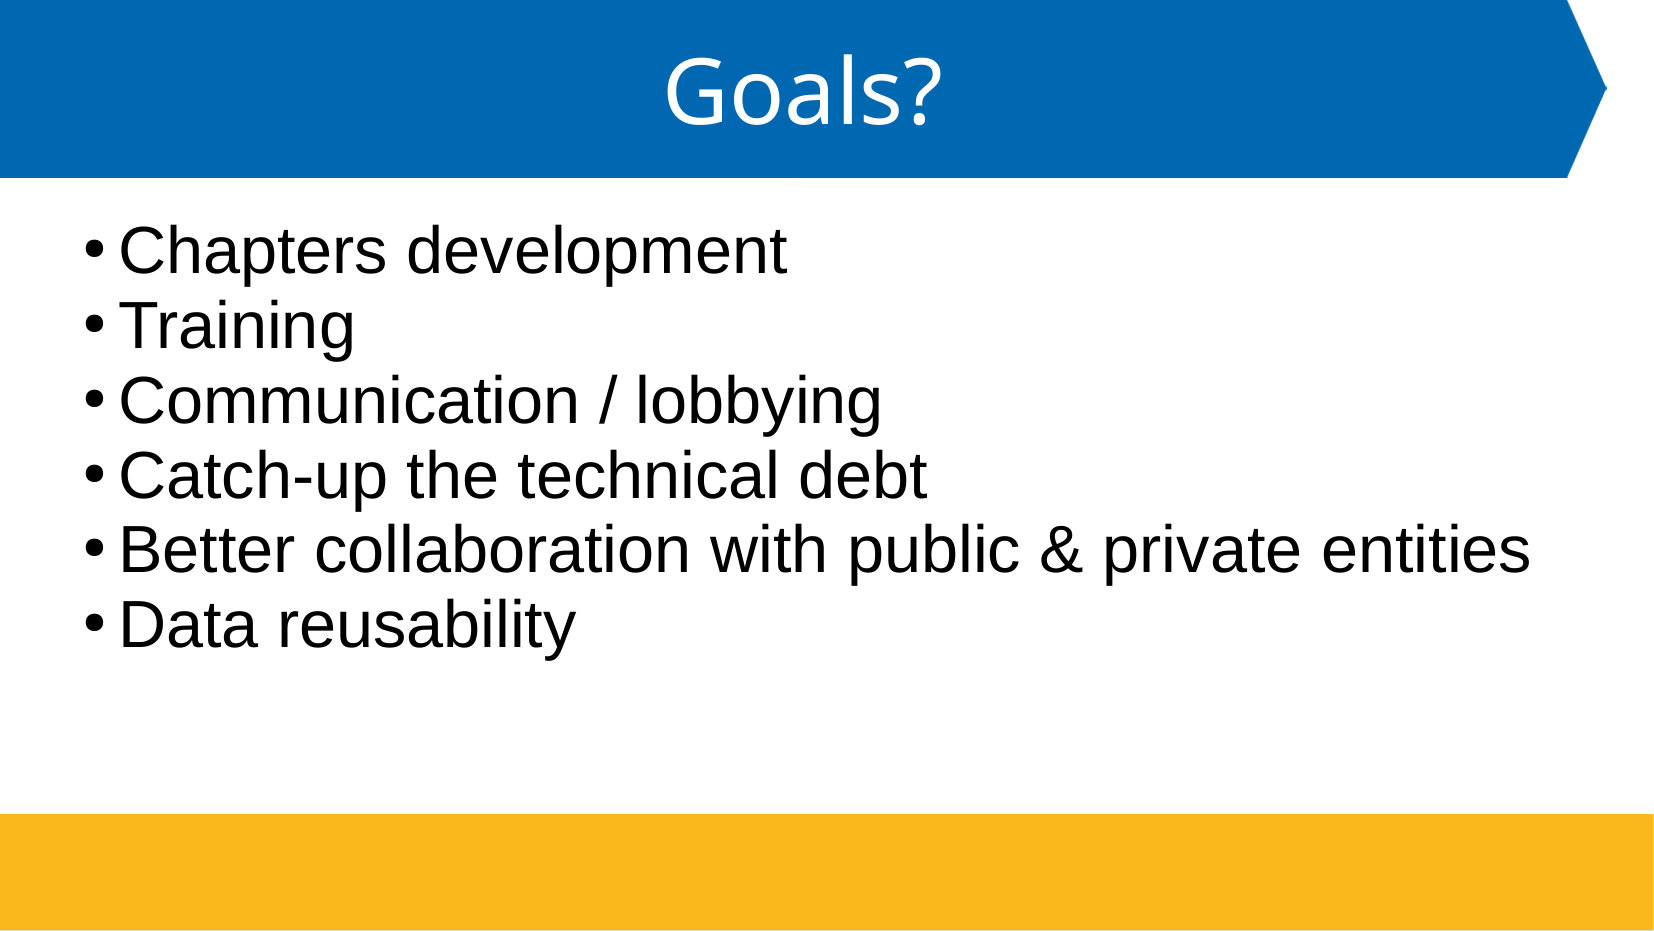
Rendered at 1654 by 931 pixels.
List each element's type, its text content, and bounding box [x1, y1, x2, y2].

subtitle Chapters development Training Communication / lobbying Catch-up the technical debt Better collaboration with public & private entities Data reusability [82, 213, 1571, 819]
picture [0, 814, 1654, 931]
title Goals? [59, 23, 1548, 154]
picture [0, 0, 1607, 178]
